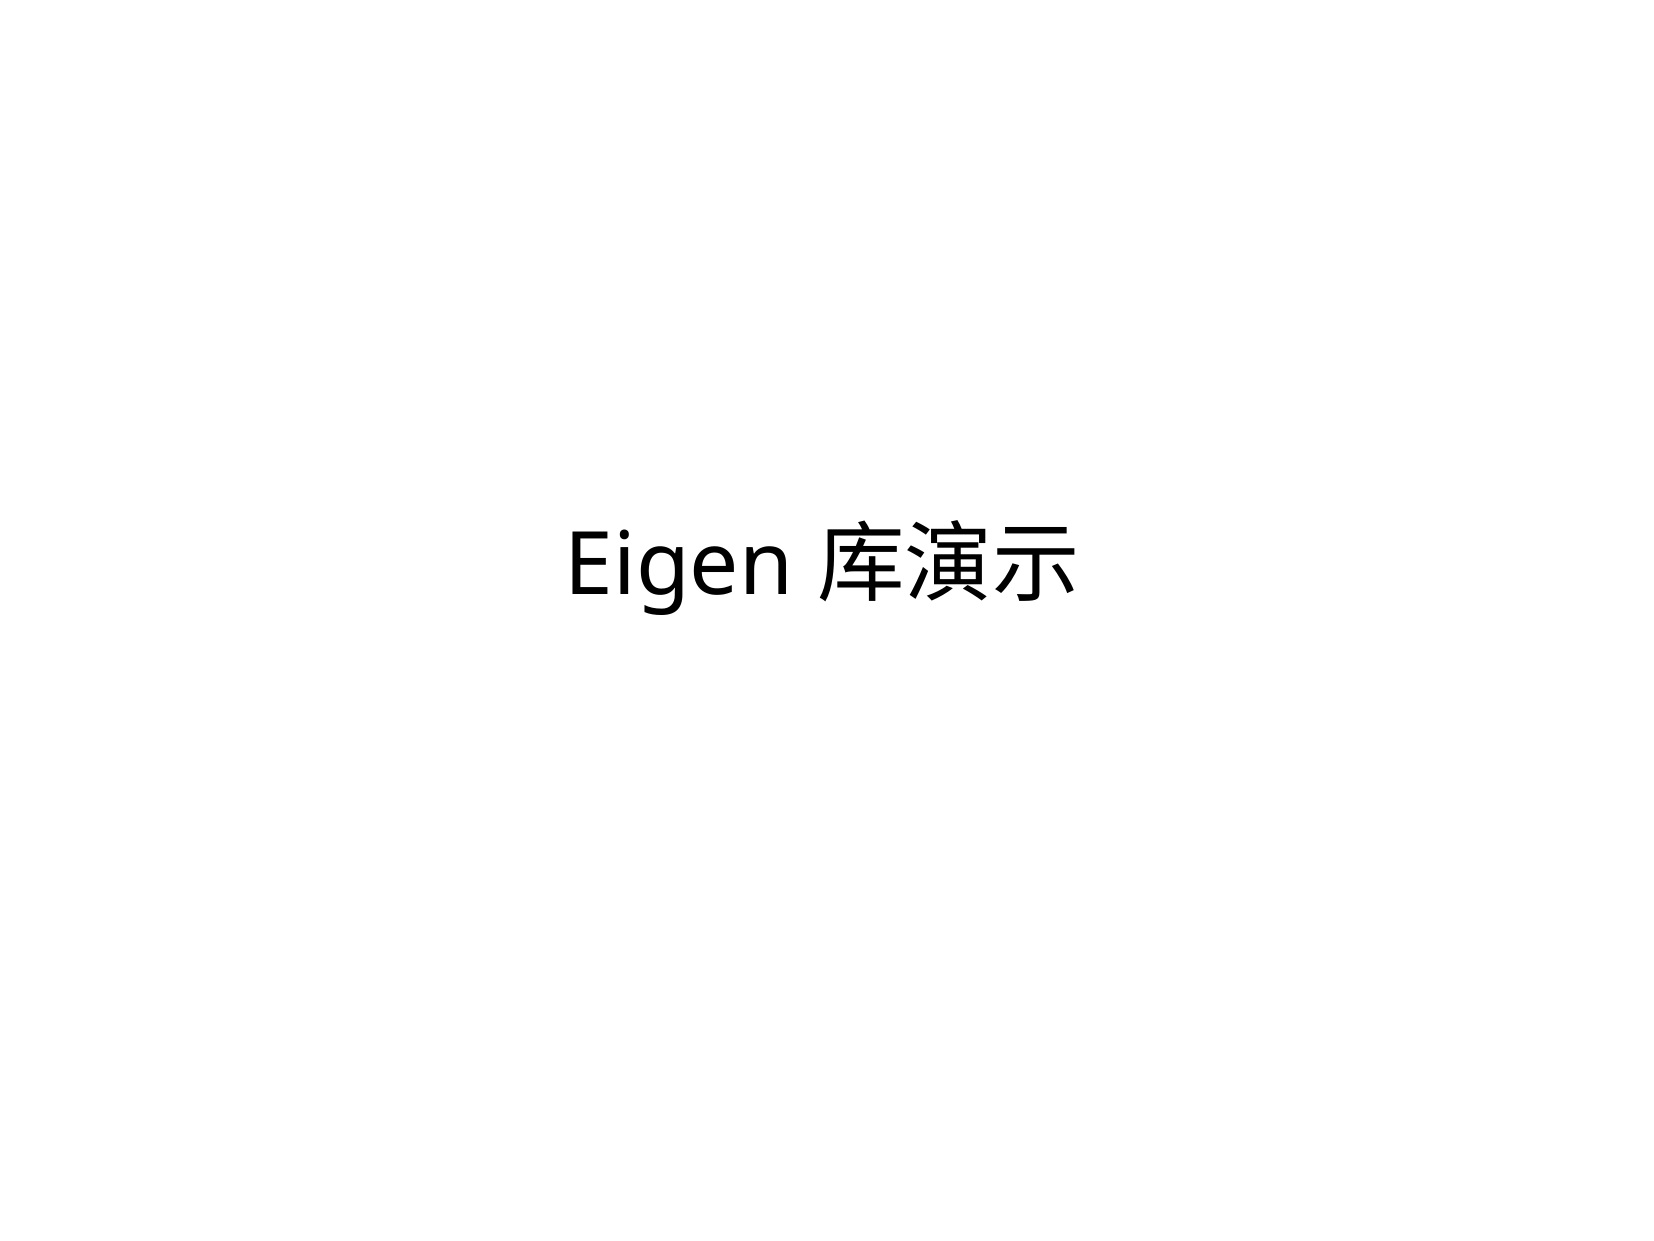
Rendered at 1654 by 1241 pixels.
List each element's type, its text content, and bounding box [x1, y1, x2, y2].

text_box Eigen库演示 [550, 485, 1123, 626]
